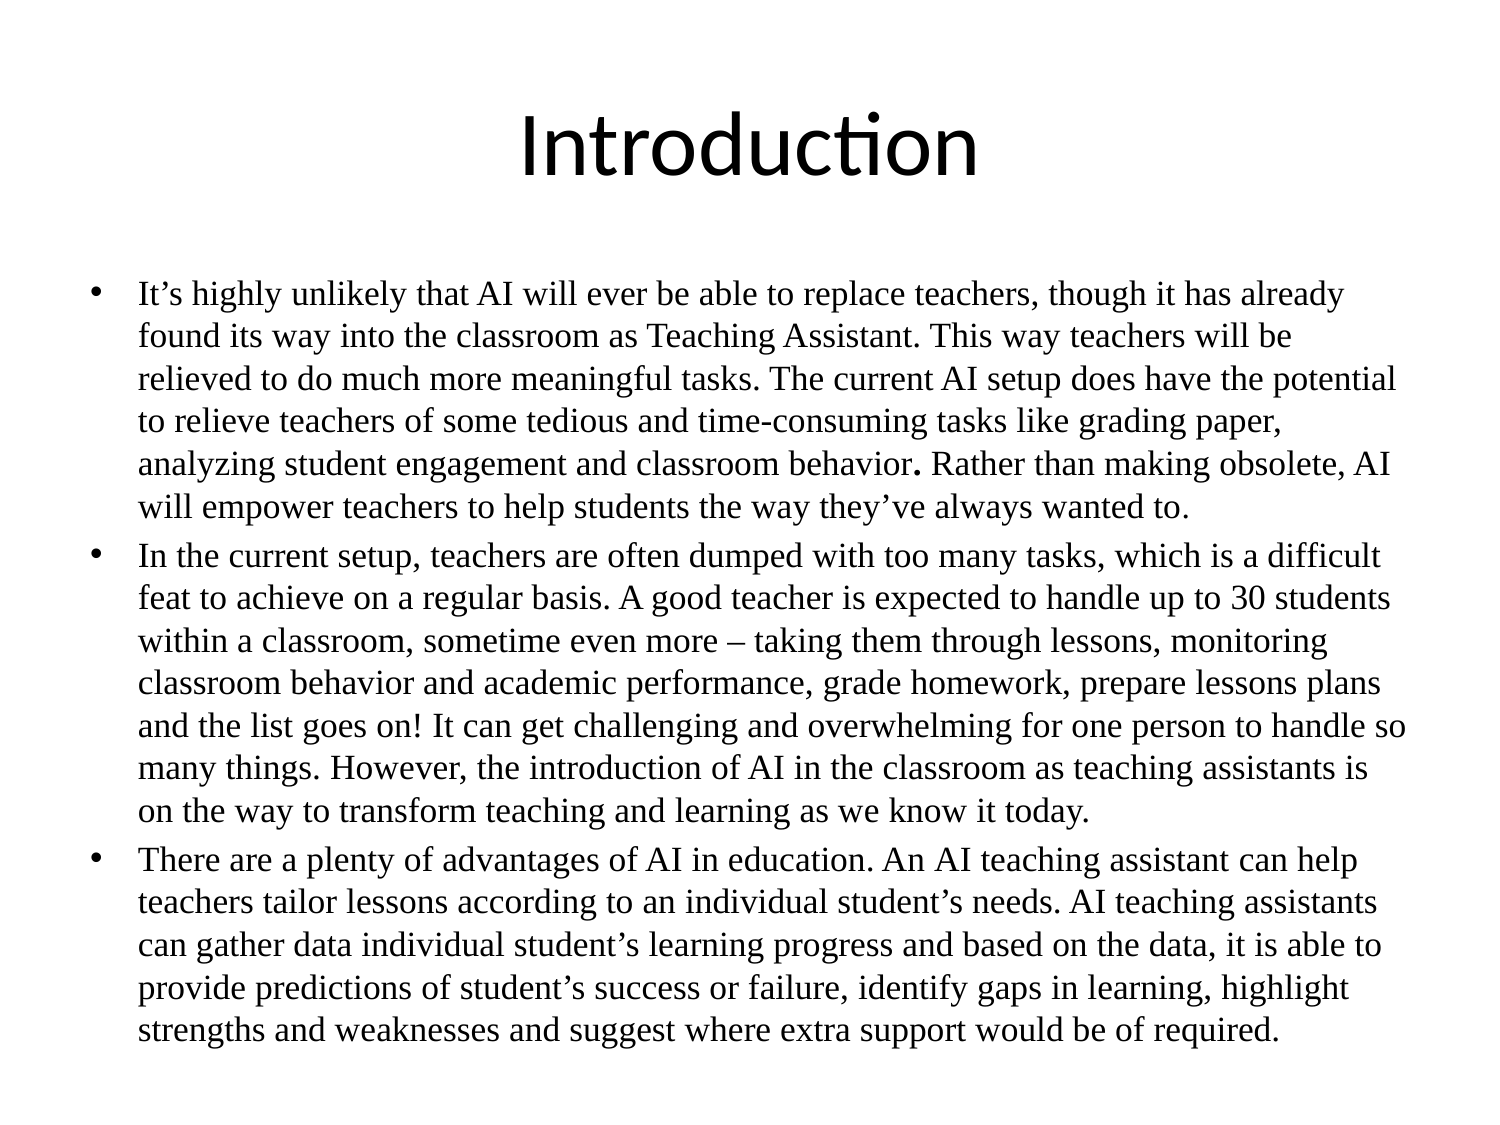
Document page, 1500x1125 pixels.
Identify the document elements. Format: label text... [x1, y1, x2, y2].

title Introduction [75, 45, 1425, 233]
list It’s highly unlikely that AI will ever be able to replace teachers, though it has already found its way into the classroom as Teaching Assistant. This way teachers will be relieved to do much more meaningful tasks. The current AI setup does have the potential to relieve teachers of some tedious and time-consuming tasks like grading paper, analyzing student engagement and classroom behavior. Rather than making obsolete, AI will empower teachers to help students the way they’ve always wanted to. In the current setup, teachers are often dumped with too many tasks, which is a difficult feat to achieve on a regular basis. A good teacher is expected to handle up to 30 students within a classroom, sometime even more – taking them through lessons, monitoring classroom behavior and academic performance, grade homework, prepare lessons plans and the list goes on! It can get challenging and overwhelming for one person to handle so many things. However, the introduction of AI in the classroom as teaching assistants is on the way to transform teaching and learning as we know it today. There are a plenty of advantages of AI in education. An AI teaching assistant can help teachers tailor lessons according to an individual student’s needs. AI teaching assistants can gather data individual student’s learning progress and based on the data, it is able to provide predictions of student’s success or failure, identify gaps in learning, highlight strengths and weaknesses and suggest where extra support would be of required. [75, 262, 1425, 1099]
